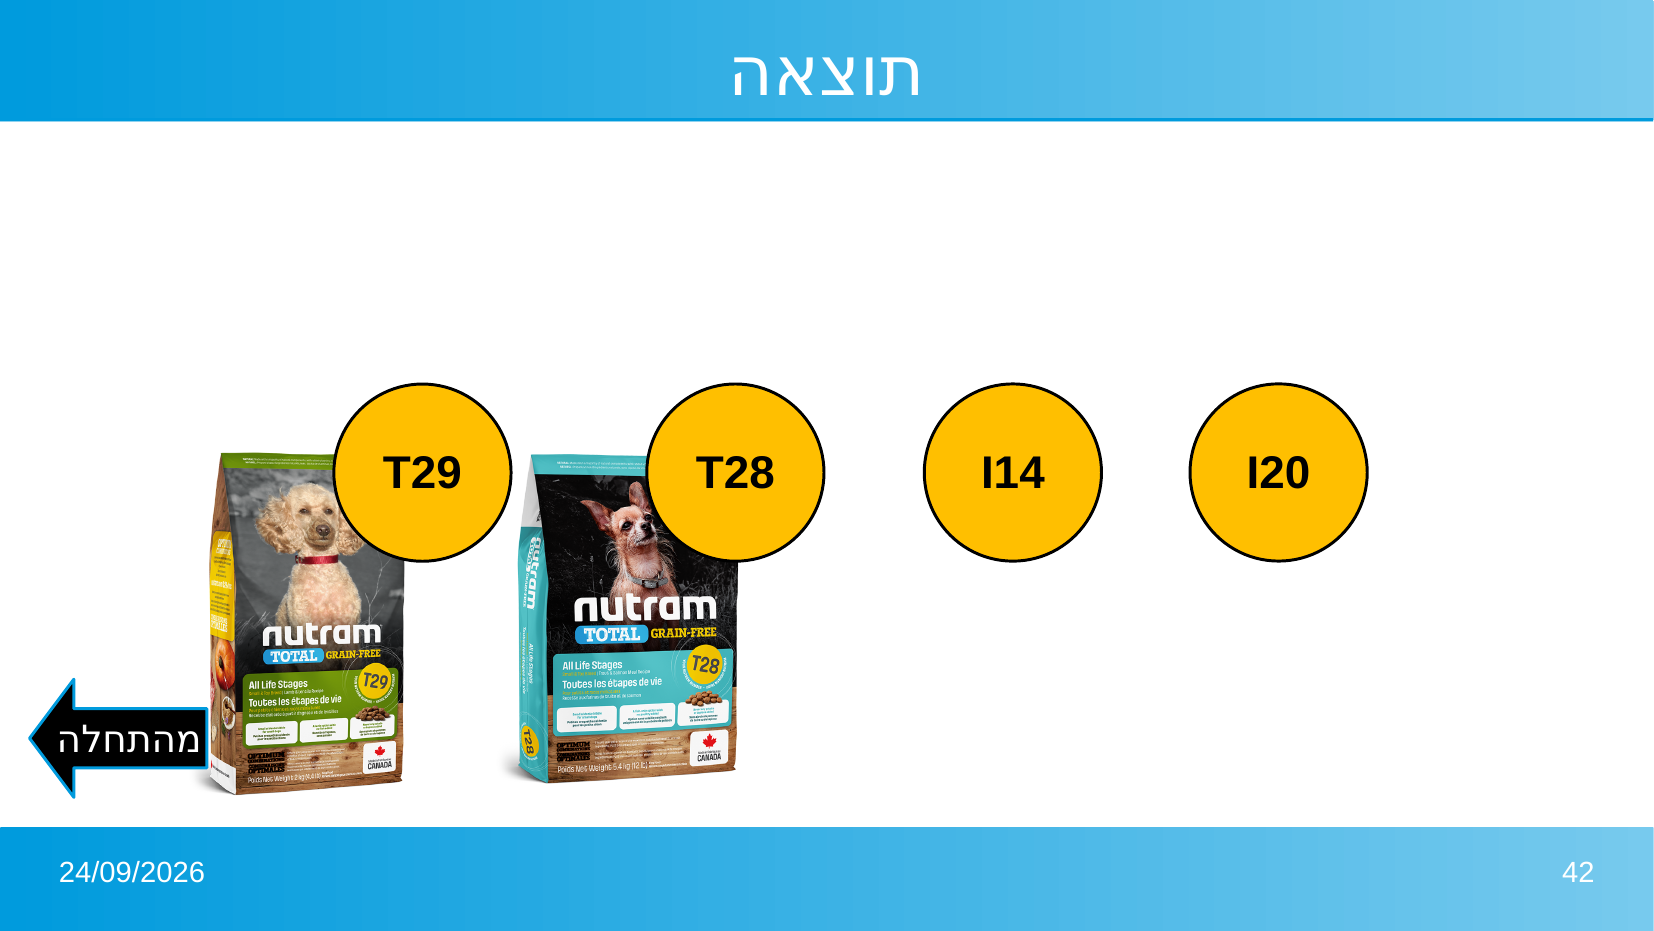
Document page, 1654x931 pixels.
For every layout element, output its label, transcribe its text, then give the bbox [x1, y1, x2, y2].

title תוצאה [59, 21, 1595, 116]
picture [174, 427, 443, 798]
text_box T29 [333, 384, 512, 562]
text_box T28 [646, 383, 824, 562]
picture [491, 413, 762, 786]
text_box I20 [1190, 383, 1368, 562]
text_box מהתחלה [29, 679, 207, 798]
text_box I14 [924, 383, 1102, 562]
